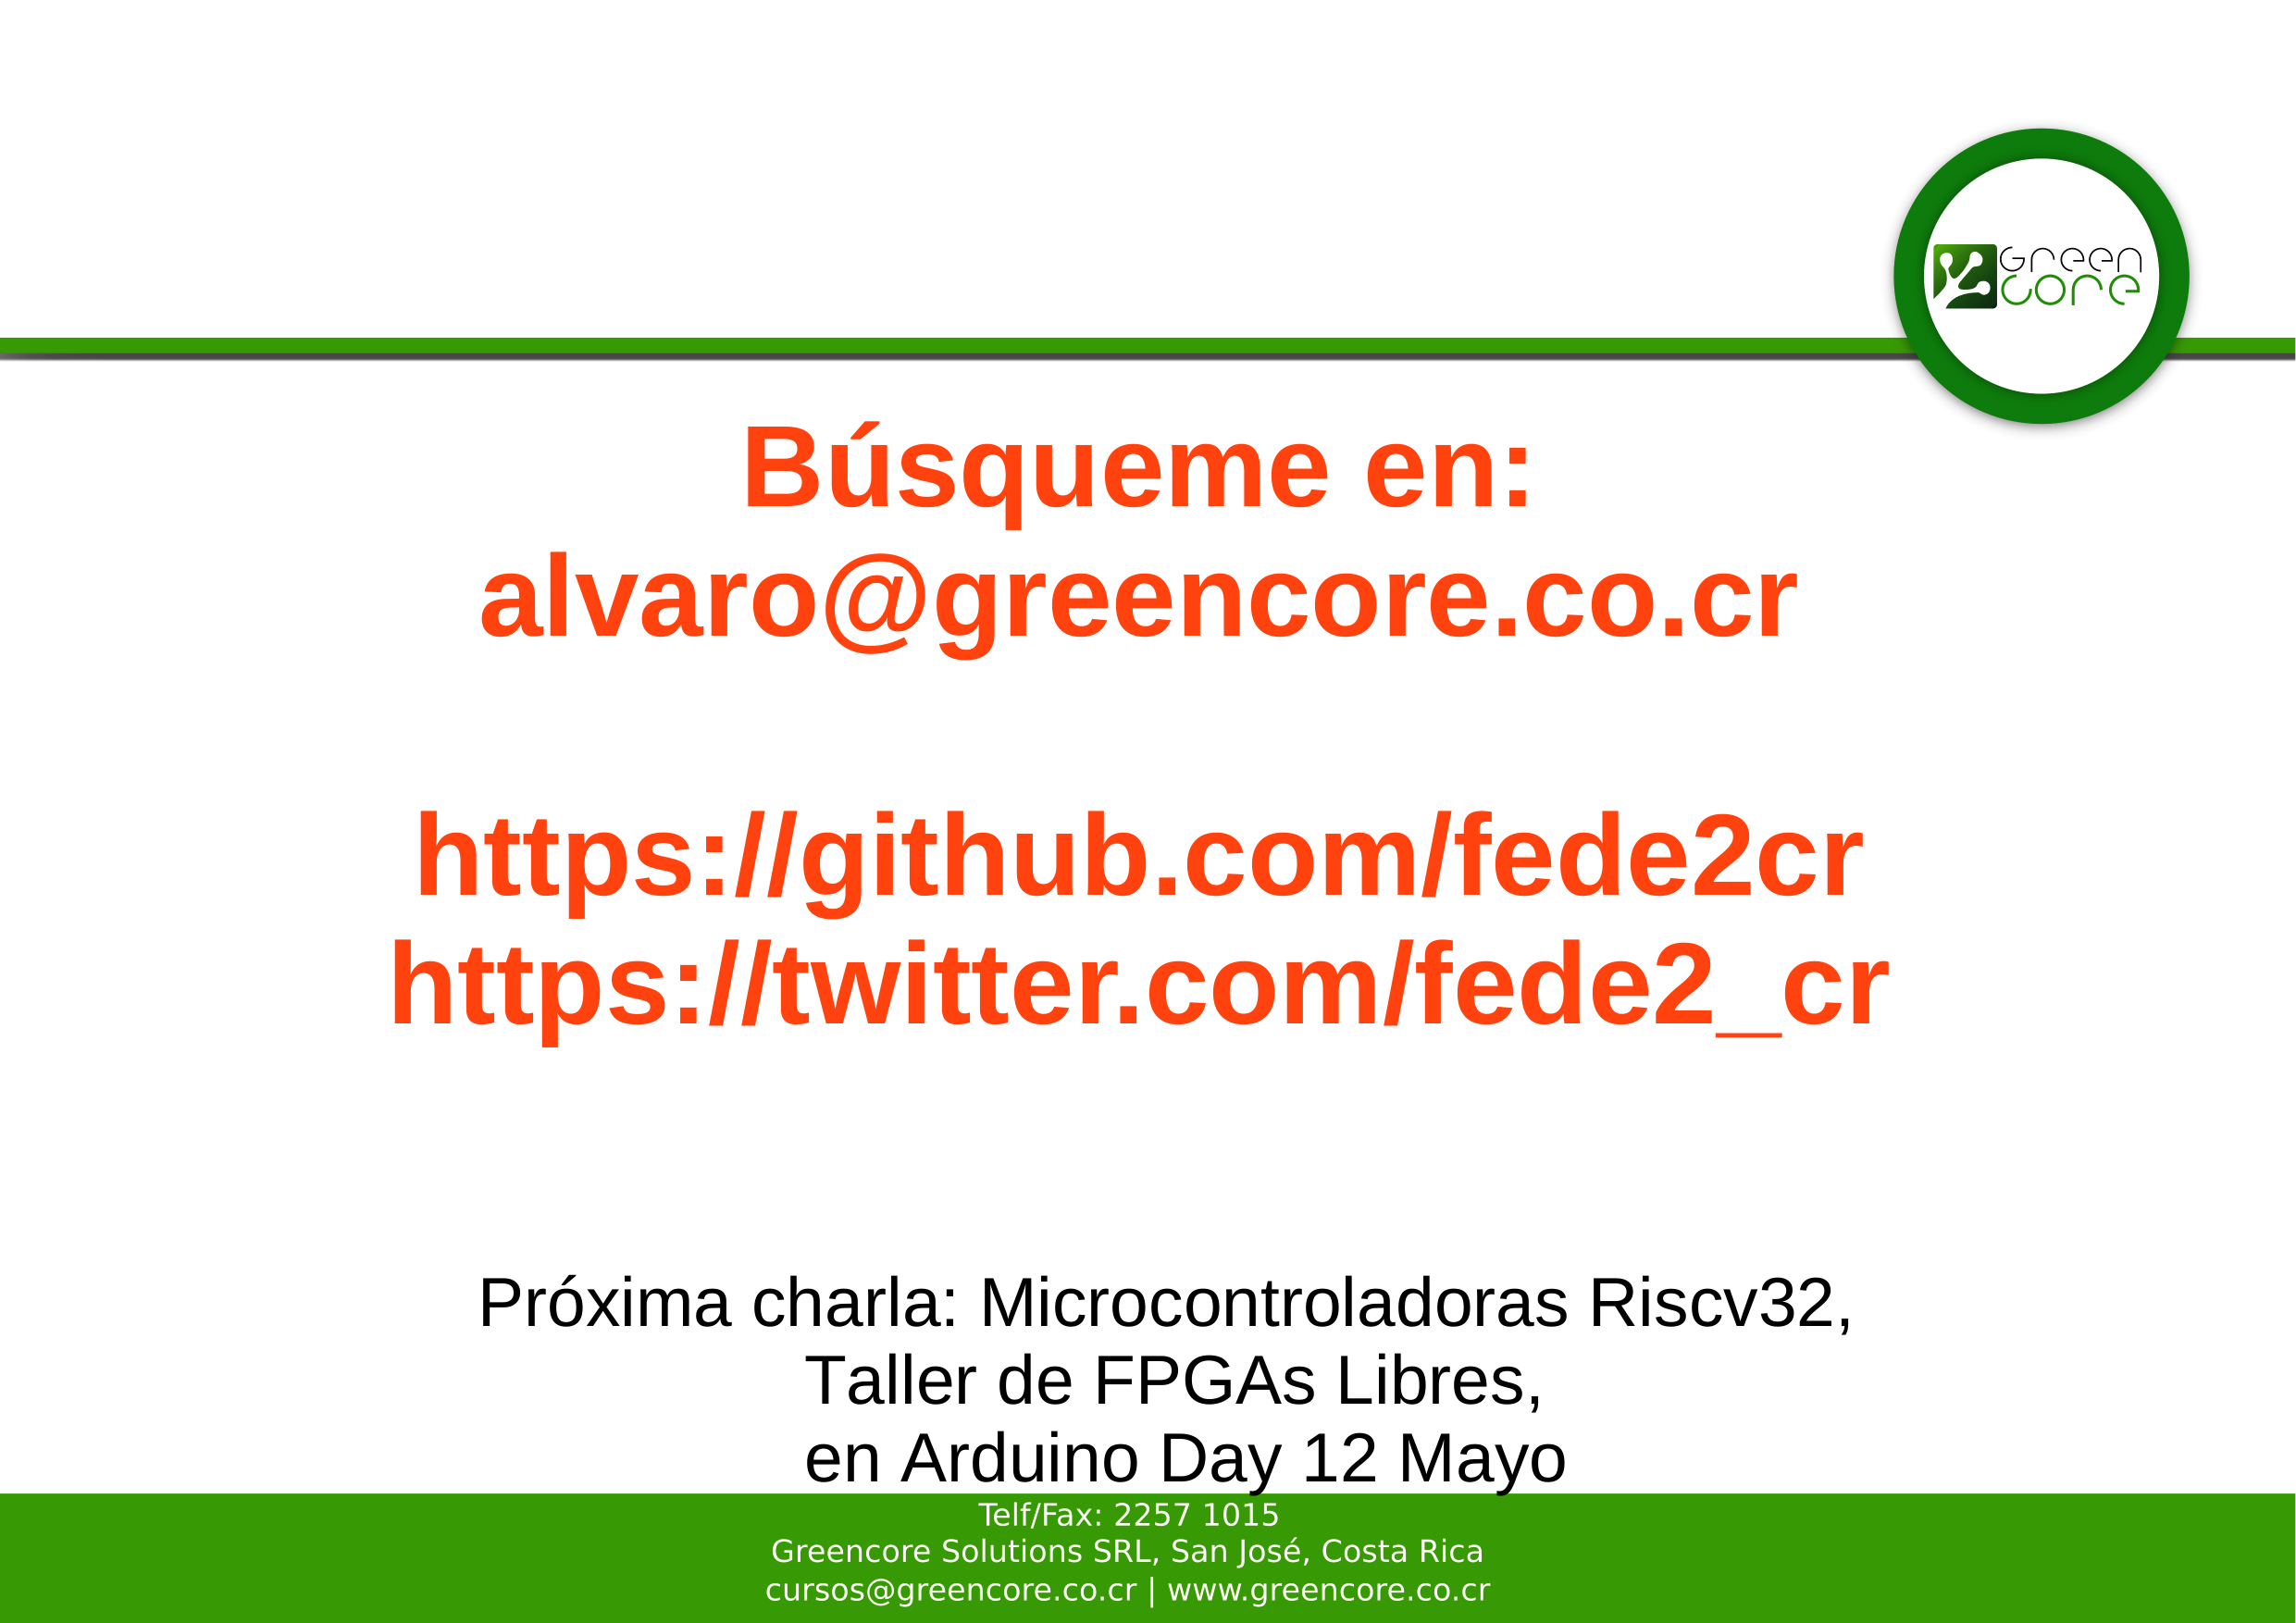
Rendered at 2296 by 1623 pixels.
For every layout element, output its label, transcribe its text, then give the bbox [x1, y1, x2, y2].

subtitle Búsqueme en: alvaro@greencore.co.cr https://github.com/fede2cr https://twitter.com/fede2_cr [106, 0, 2173, 1451]
picture [0, 0, 2296, 1623]
text_box Próxima charla: Microcontroladoras Riscv32, Taller de FPGAs Libres, en Arduino Day 12 Mayo [464, 1257, 1886, 1505]
